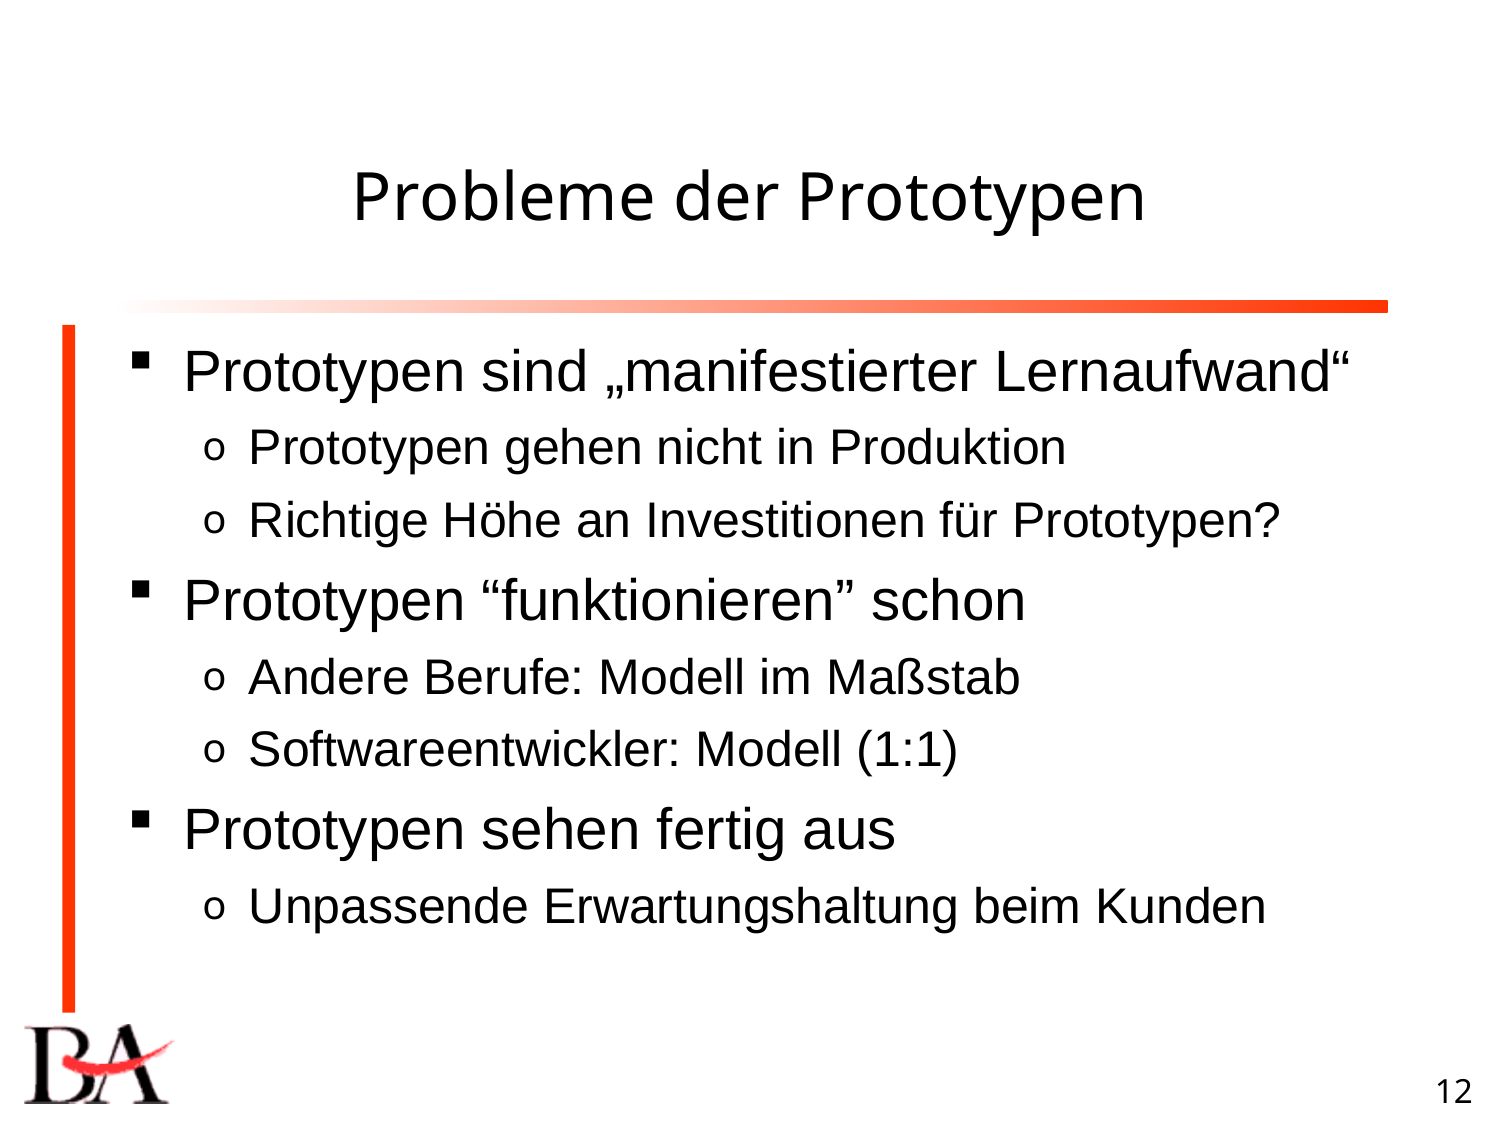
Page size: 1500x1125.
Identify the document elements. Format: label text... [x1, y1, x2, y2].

title Probleme der Prototypen [112, 99, 1388, 288]
list Prototypen sind „manifestierter Lernaufwand“ Prototypen gehen nicht in Produktion Richtige Höhe an Investitionen für Prototypen? Prototypen “funktionieren” schon Andere Berufe: Modell im Maßstab Softwareentwickler: Modell (1:1) Prototypen sehen fertig aus Unpassende Erwartungshaltung beim Kunden [112, 324, 1388, 1051]
picture [24, 1024, 175, 1104]
